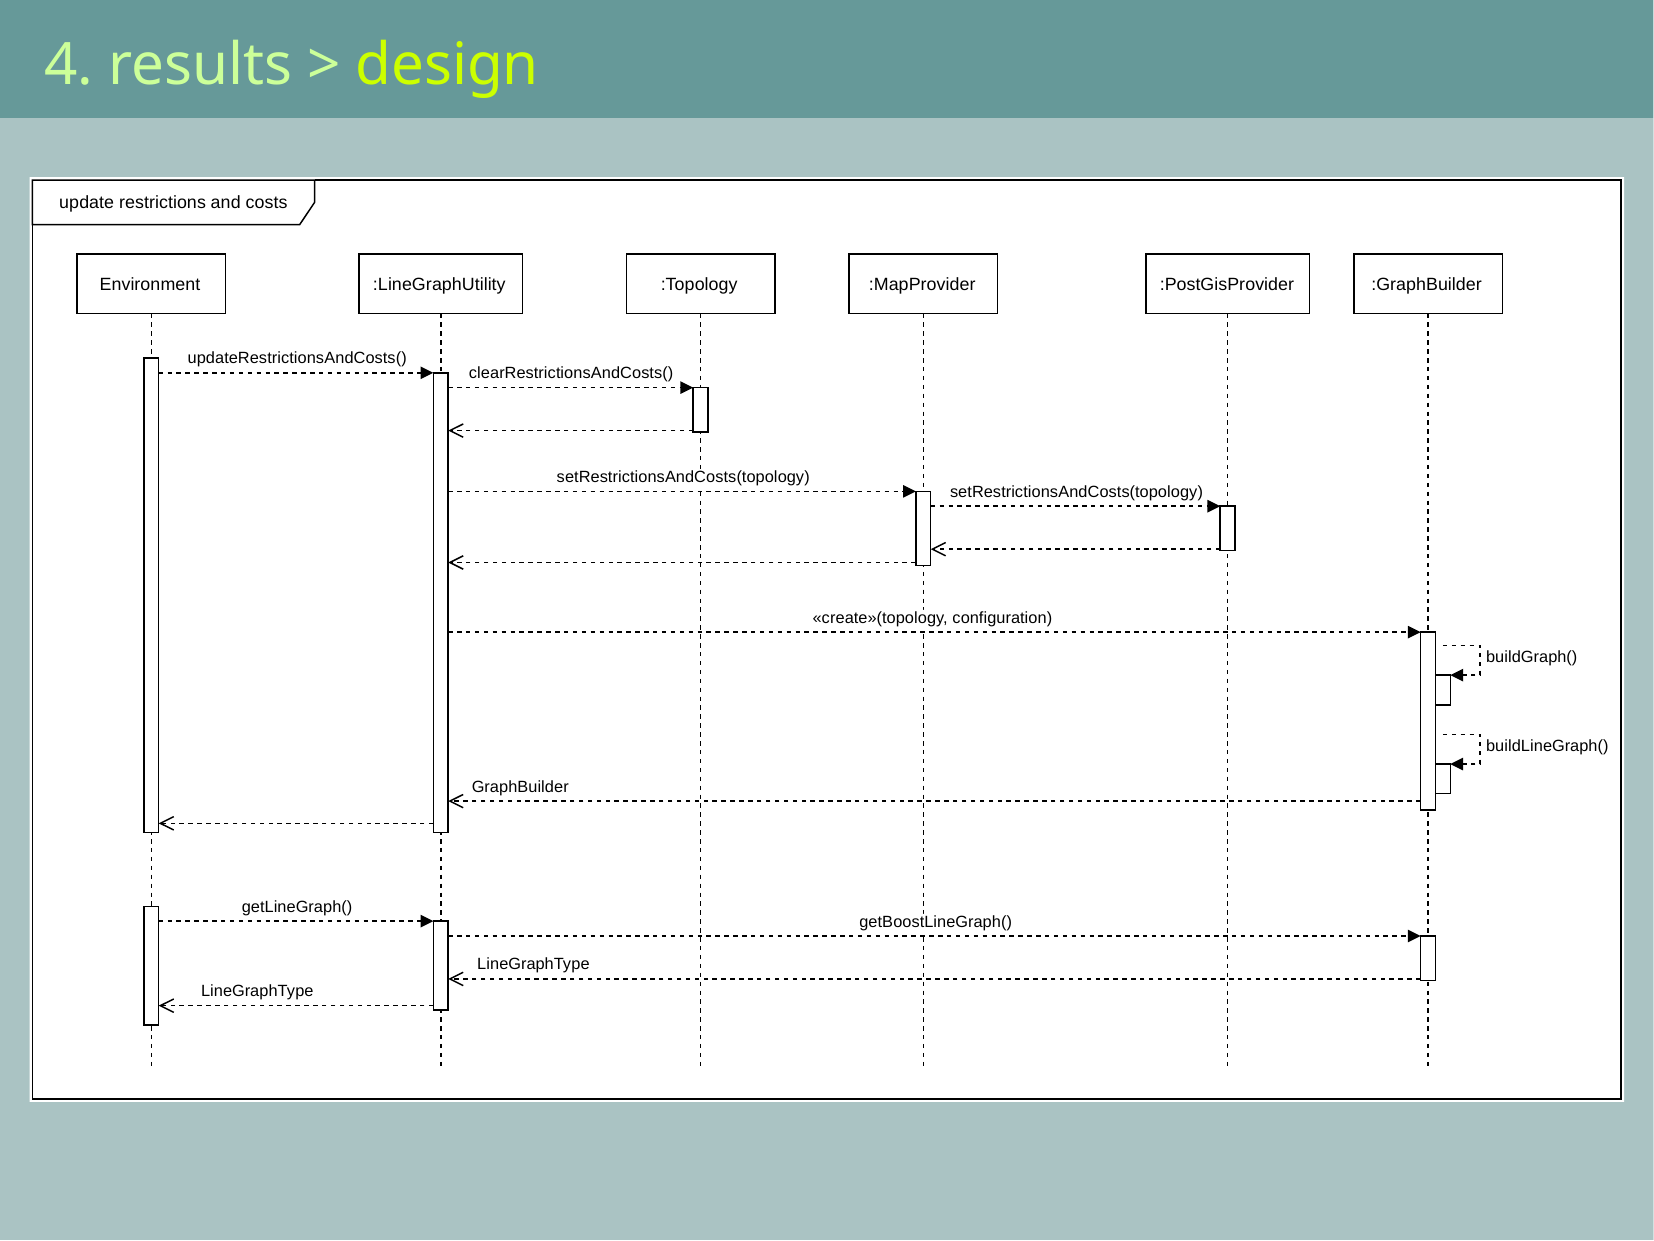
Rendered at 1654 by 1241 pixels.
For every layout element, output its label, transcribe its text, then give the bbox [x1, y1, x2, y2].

text_box [0, 118, 1654, 1241]
picture [29, 177, 1625, 1102]
text_box 4. results > design [29, 14, 505, 119]
